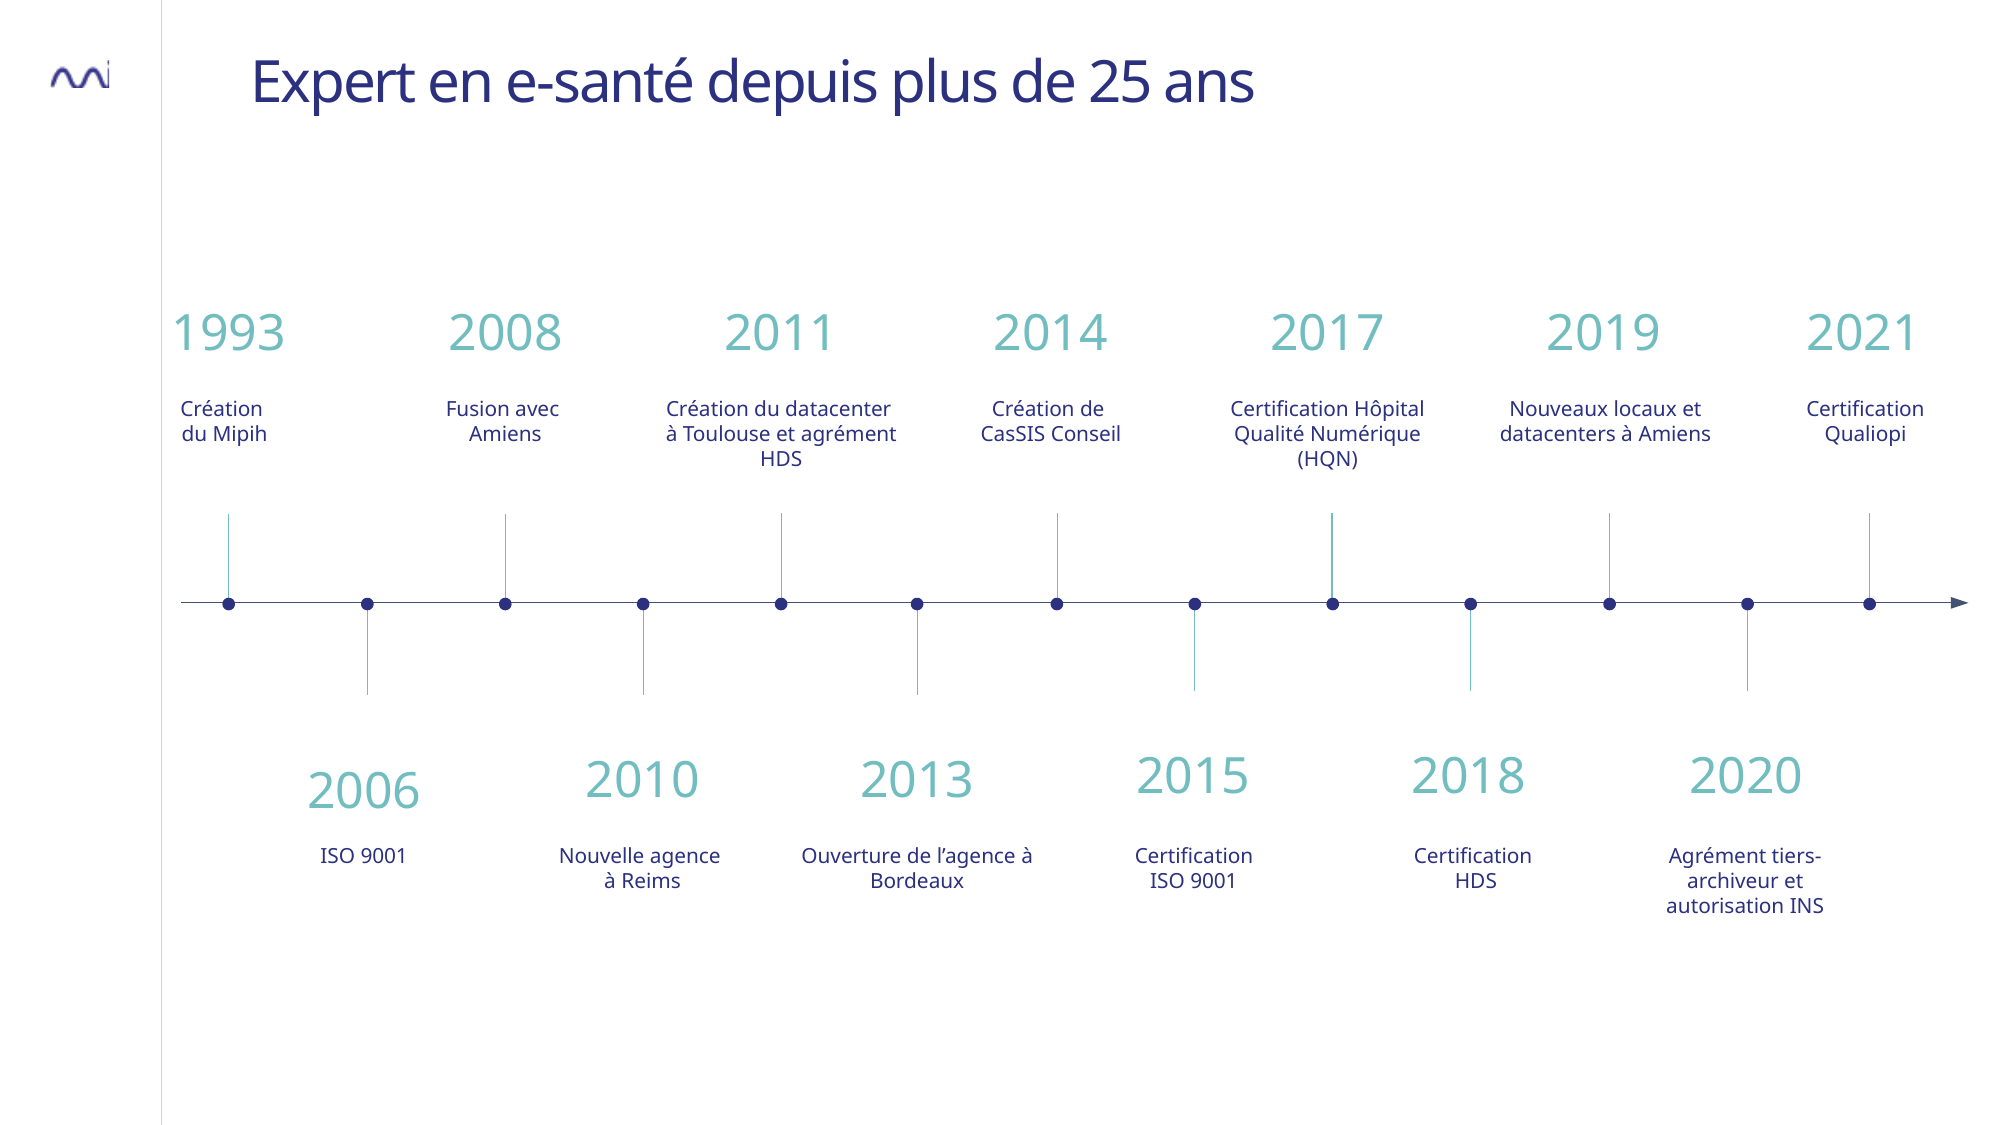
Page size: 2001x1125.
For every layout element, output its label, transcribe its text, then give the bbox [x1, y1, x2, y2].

text_box Certification Qualiopi [1730, 387, 2000, 454]
text_box [1741, 597, 1754, 611]
text_box Création du Mipih [89, 387, 360, 454]
text_box Création de CasSIS Conseil [916, 387, 1186, 454]
text_box [774, 597, 788, 611]
text_box [1050, 597, 1064, 611]
text_box [1603, 597, 1616, 611]
text_box 2010 [554, 740, 731, 817]
text_box Ouverture de l’agence à Bordeaux [782, 835, 1052, 901]
text_box ISO 9001 [229, 835, 499, 876]
text_box 2020 [1658, 736, 1834, 813]
text_box [1326, 597, 1340, 611]
text_box [1188, 597, 1202, 611]
text_box [1863, 597, 1876, 611]
text_box 2017 [1240, 292, 1416, 369]
text_box Nouveaux locaux et datacenters à Amiens [1470, 387, 1730, 454]
text_box [361, 597, 374, 611]
text_box [910, 597, 924, 611]
text_box Certification HDS [1341, 835, 1610, 901]
text_box 2021 [1776, 292, 1952, 369]
text_box [1464, 597, 1477, 611]
text_box [222, 597, 235, 611]
text_box 2019 [1516, 292, 1692, 369]
text_box Nouvelle agence à Reims [507, 835, 778, 901]
text_box Certification Hôpital Qualité Numérique (HQN) [1192, 387, 1463, 479]
text_box 2014 [963, 292, 1139, 369]
text_box 2013 [829, 740, 1005, 817]
text_box 2018 [1381, 736, 1557, 813]
text_box Agrément tiers-archiveur et autorisation INS [1610, 835, 1880, 901]
text_box [636, 597, 650, 611]
text_box 2015 [1105, 736, 1282, 813]
text_box 2008 [417, 292, 594, 369]
text_box Fusion avec Amiens [370, 387, 641, 454]
title Expert en e-santé depuis plus de 25 ans [250, 26, 1645, 125]
text_box Certification ISO 9001 [1059, 835, 1329, 901]
text_box [499, 597, 512, 611]
text_box Création du datacenter à Toulouse et agrément HDS [646, 387, 917, 479]
text_box 2011 [693, 292, 869, 369]
text_box 2006 [266, 750, 462, 827]
text_box 1993 [152, 292, 305, 369]
